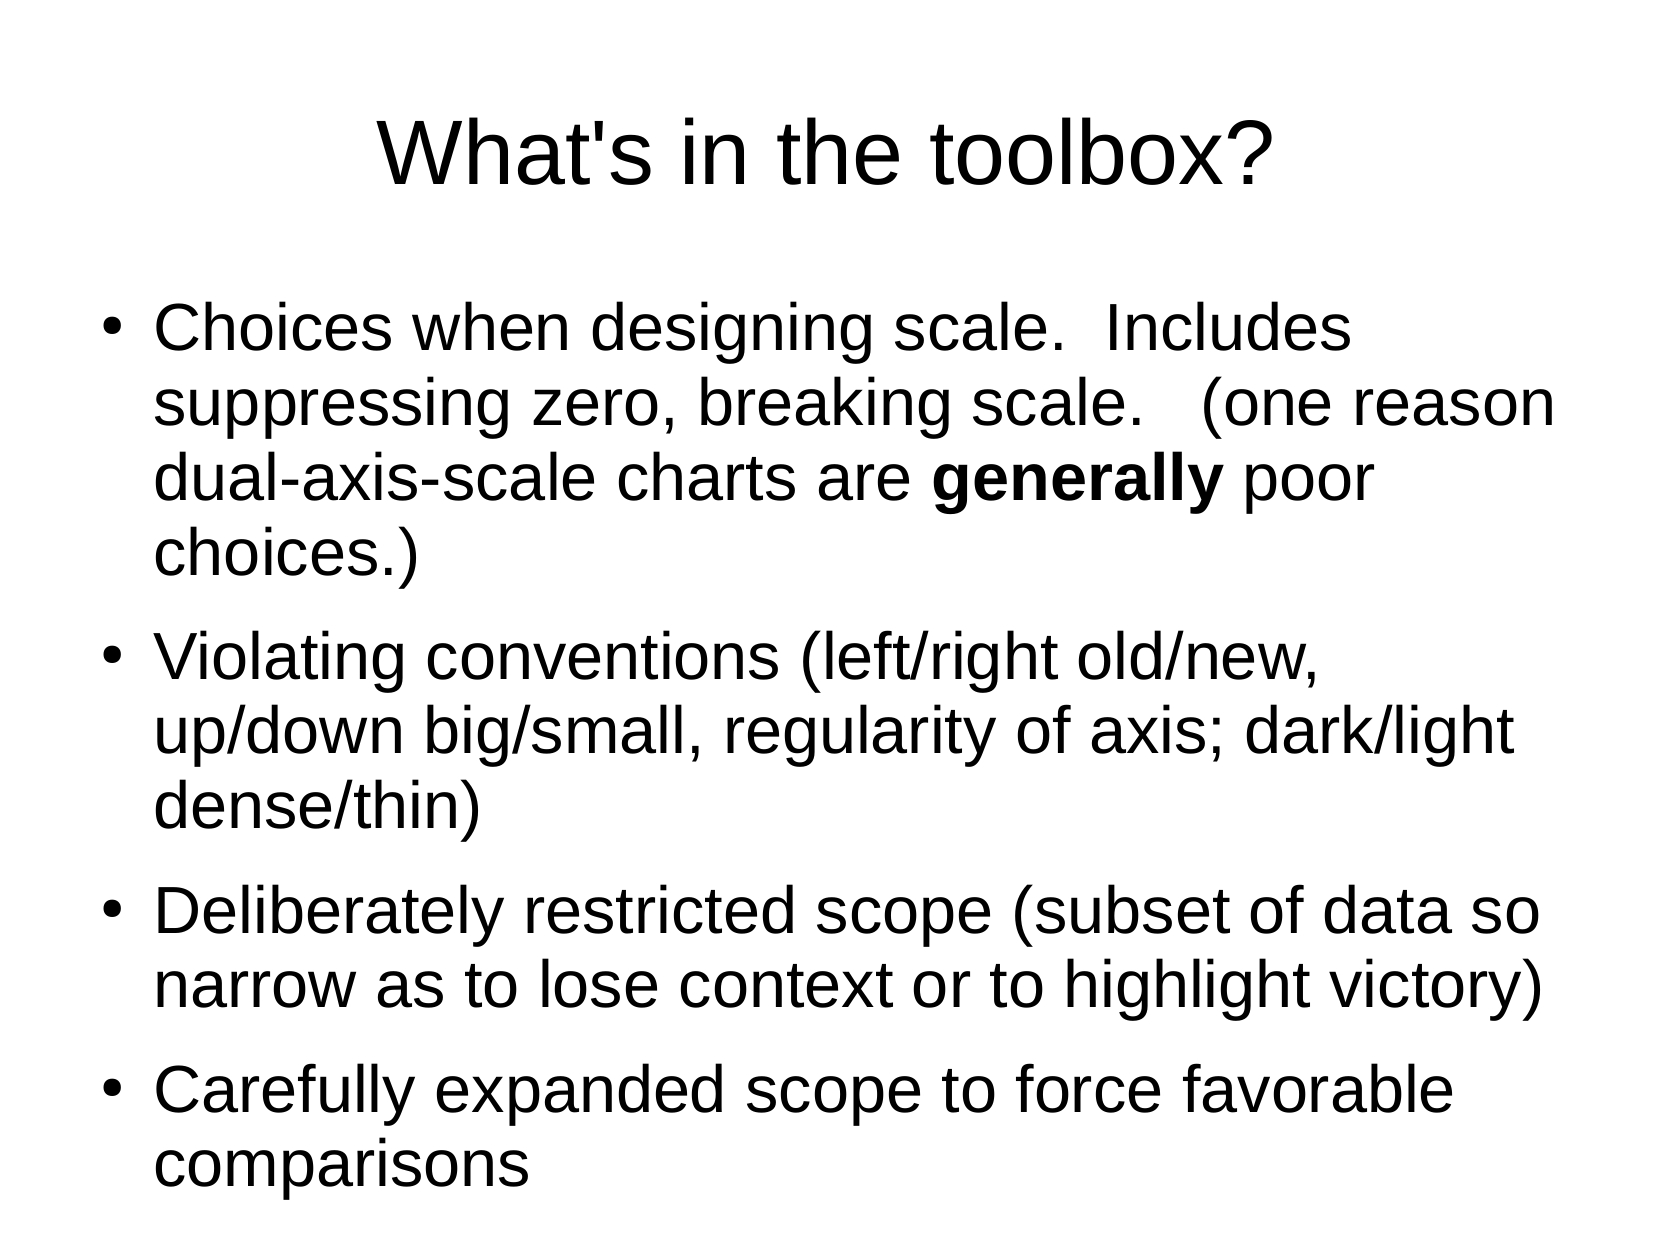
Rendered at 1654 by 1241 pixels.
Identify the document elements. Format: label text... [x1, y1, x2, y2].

title What's in the toolbox? [82, 49, 1571, 257]
list Choices when designing scale. Includes suppressing zero, breaking scale. (one reason dual-axis-scale charts are generally poor choices.) Violating conventions (left/right old/new, up/down big/small, regularity of axis; dark/light dense/thin) Deliberately restricted scope (subset of data so narrow as to lose context or to highlight victory) Carefully expanded scope to force favorable comparisons [82, 290, 1571, 1199]
